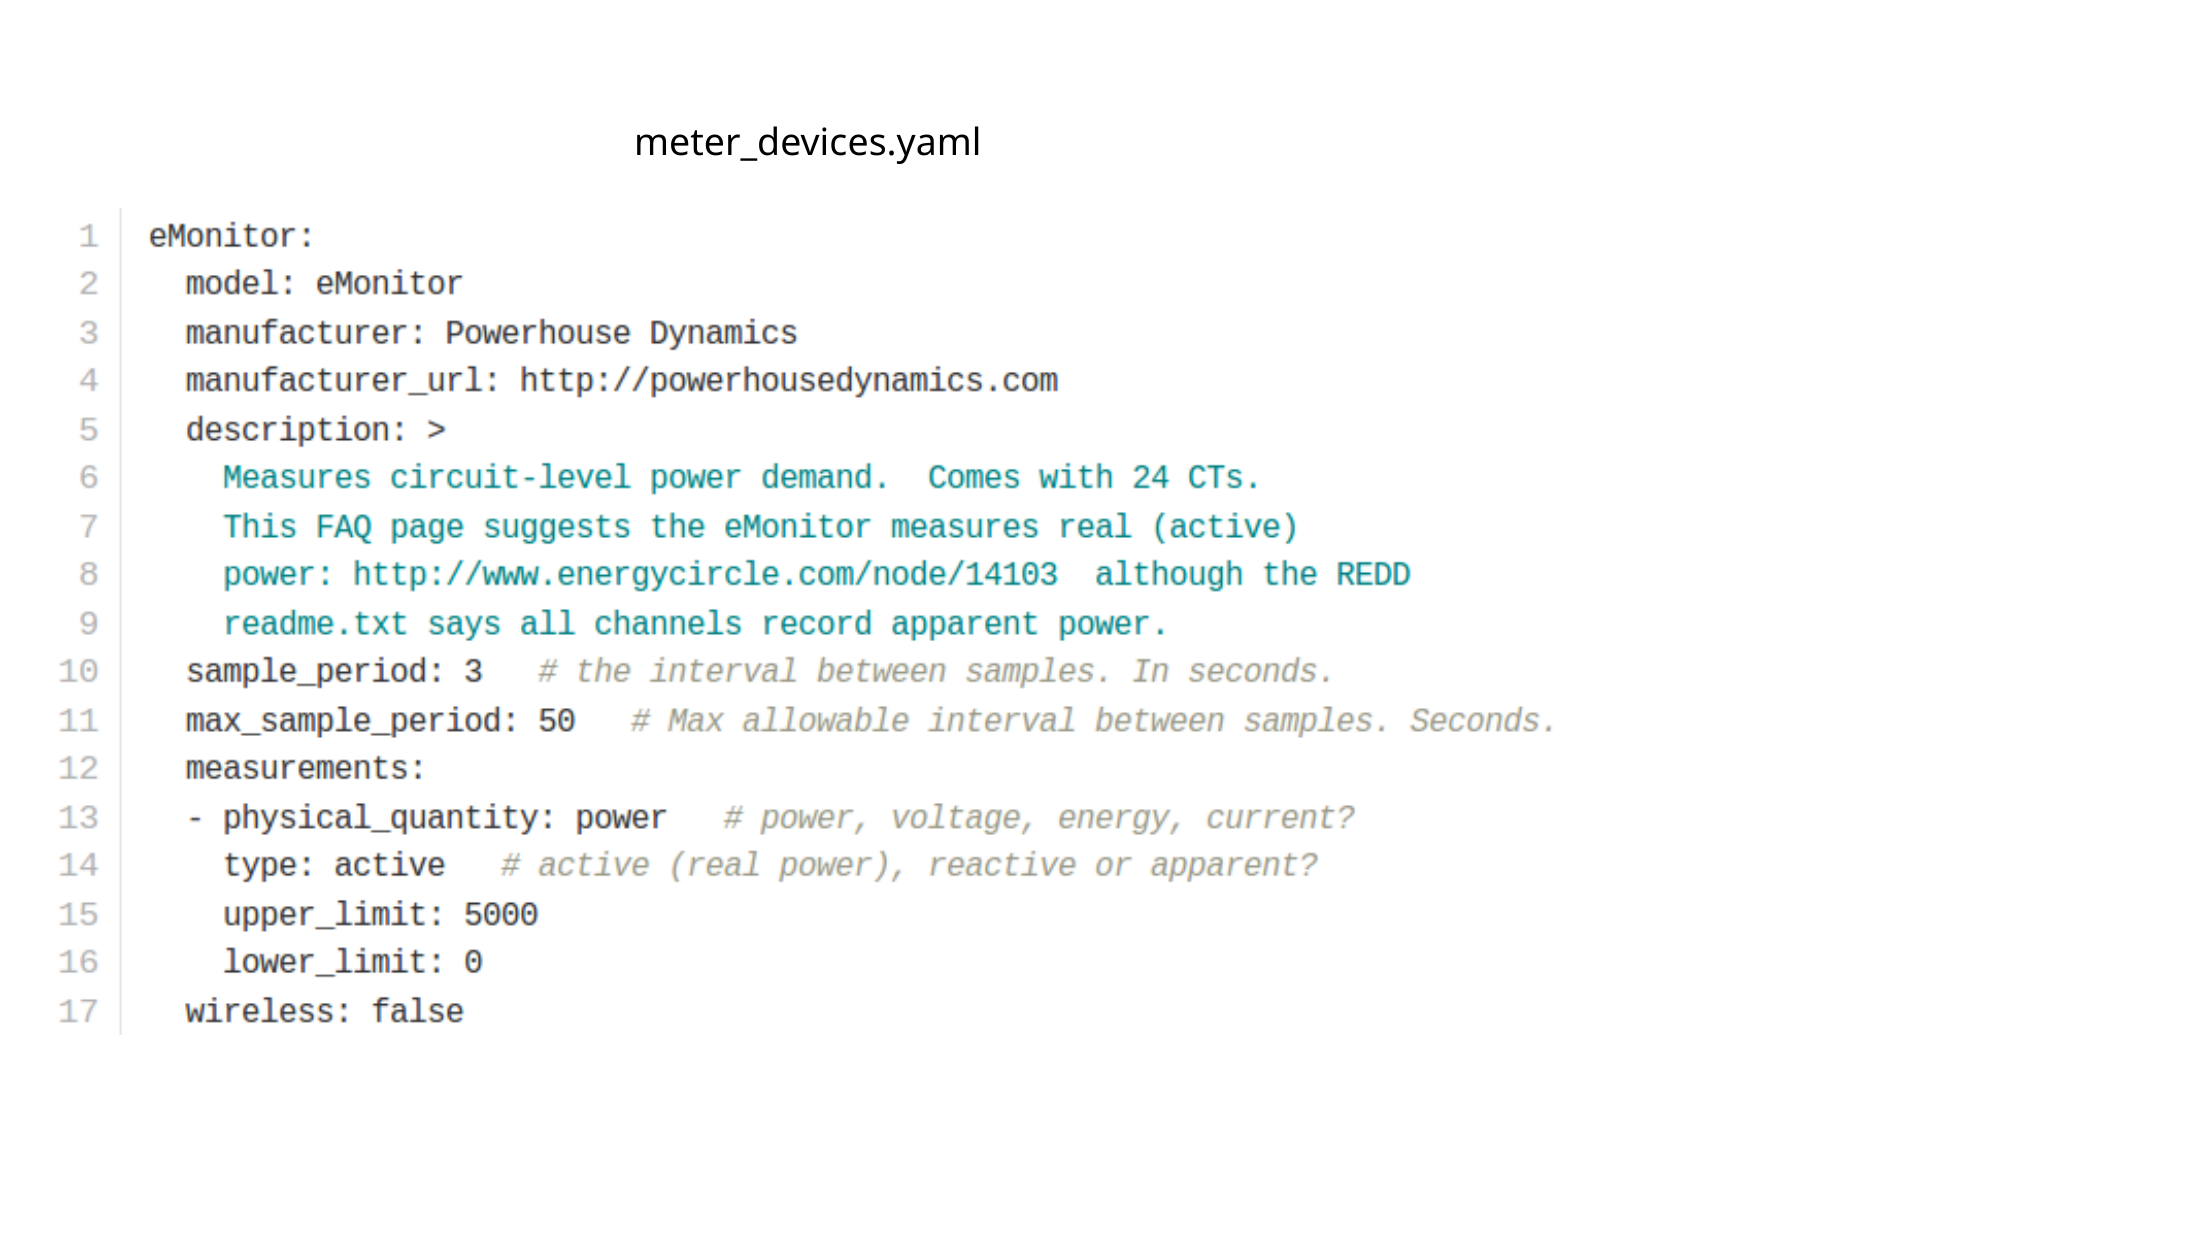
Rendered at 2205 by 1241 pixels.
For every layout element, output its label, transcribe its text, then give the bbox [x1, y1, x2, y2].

text_box meter_devices.yaml [619, 107, 992, 172]
picture [50, 208, 1623, 1035]
